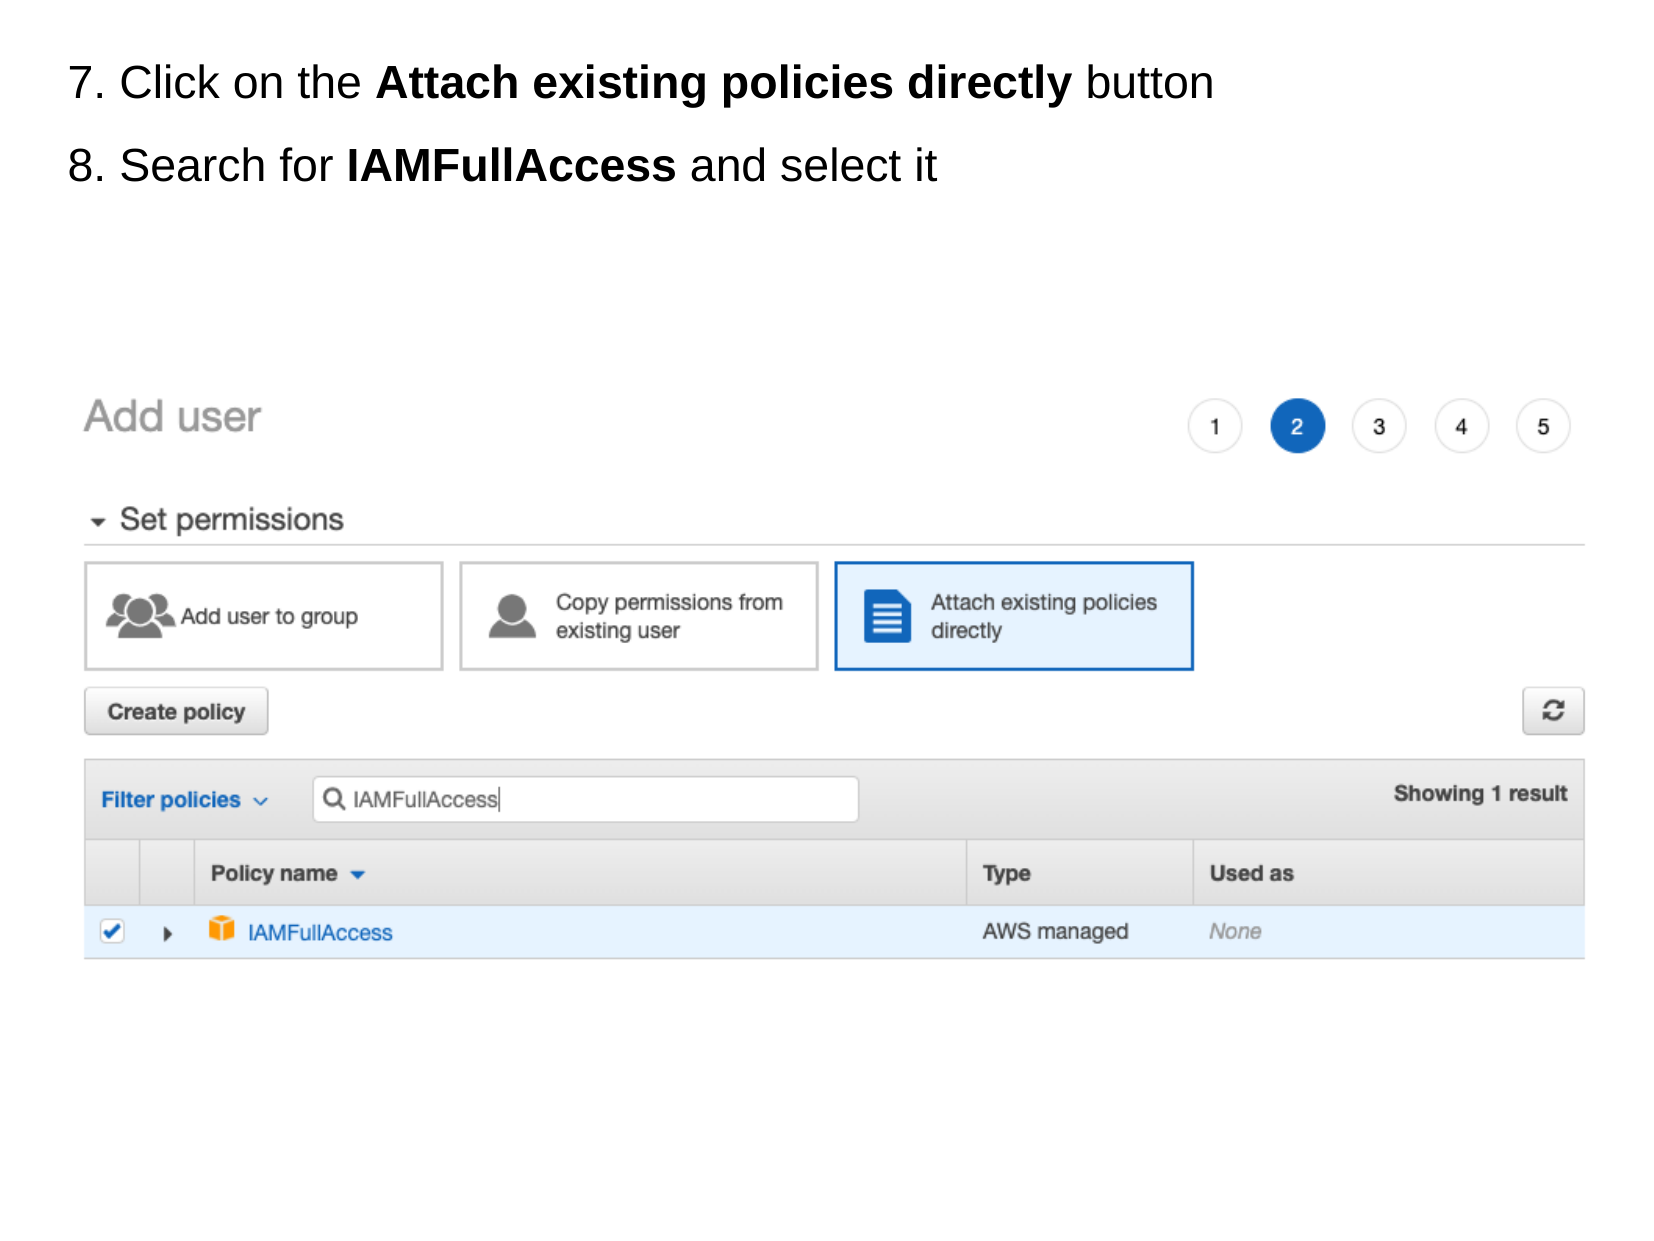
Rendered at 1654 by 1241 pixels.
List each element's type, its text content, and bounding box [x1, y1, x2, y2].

picture [50, 362, 1618, 1019]
list 7. Click on the Attach existing policies directly button 8. Search for IAMFullAccess and select it [67, 51, 1556, 191]
